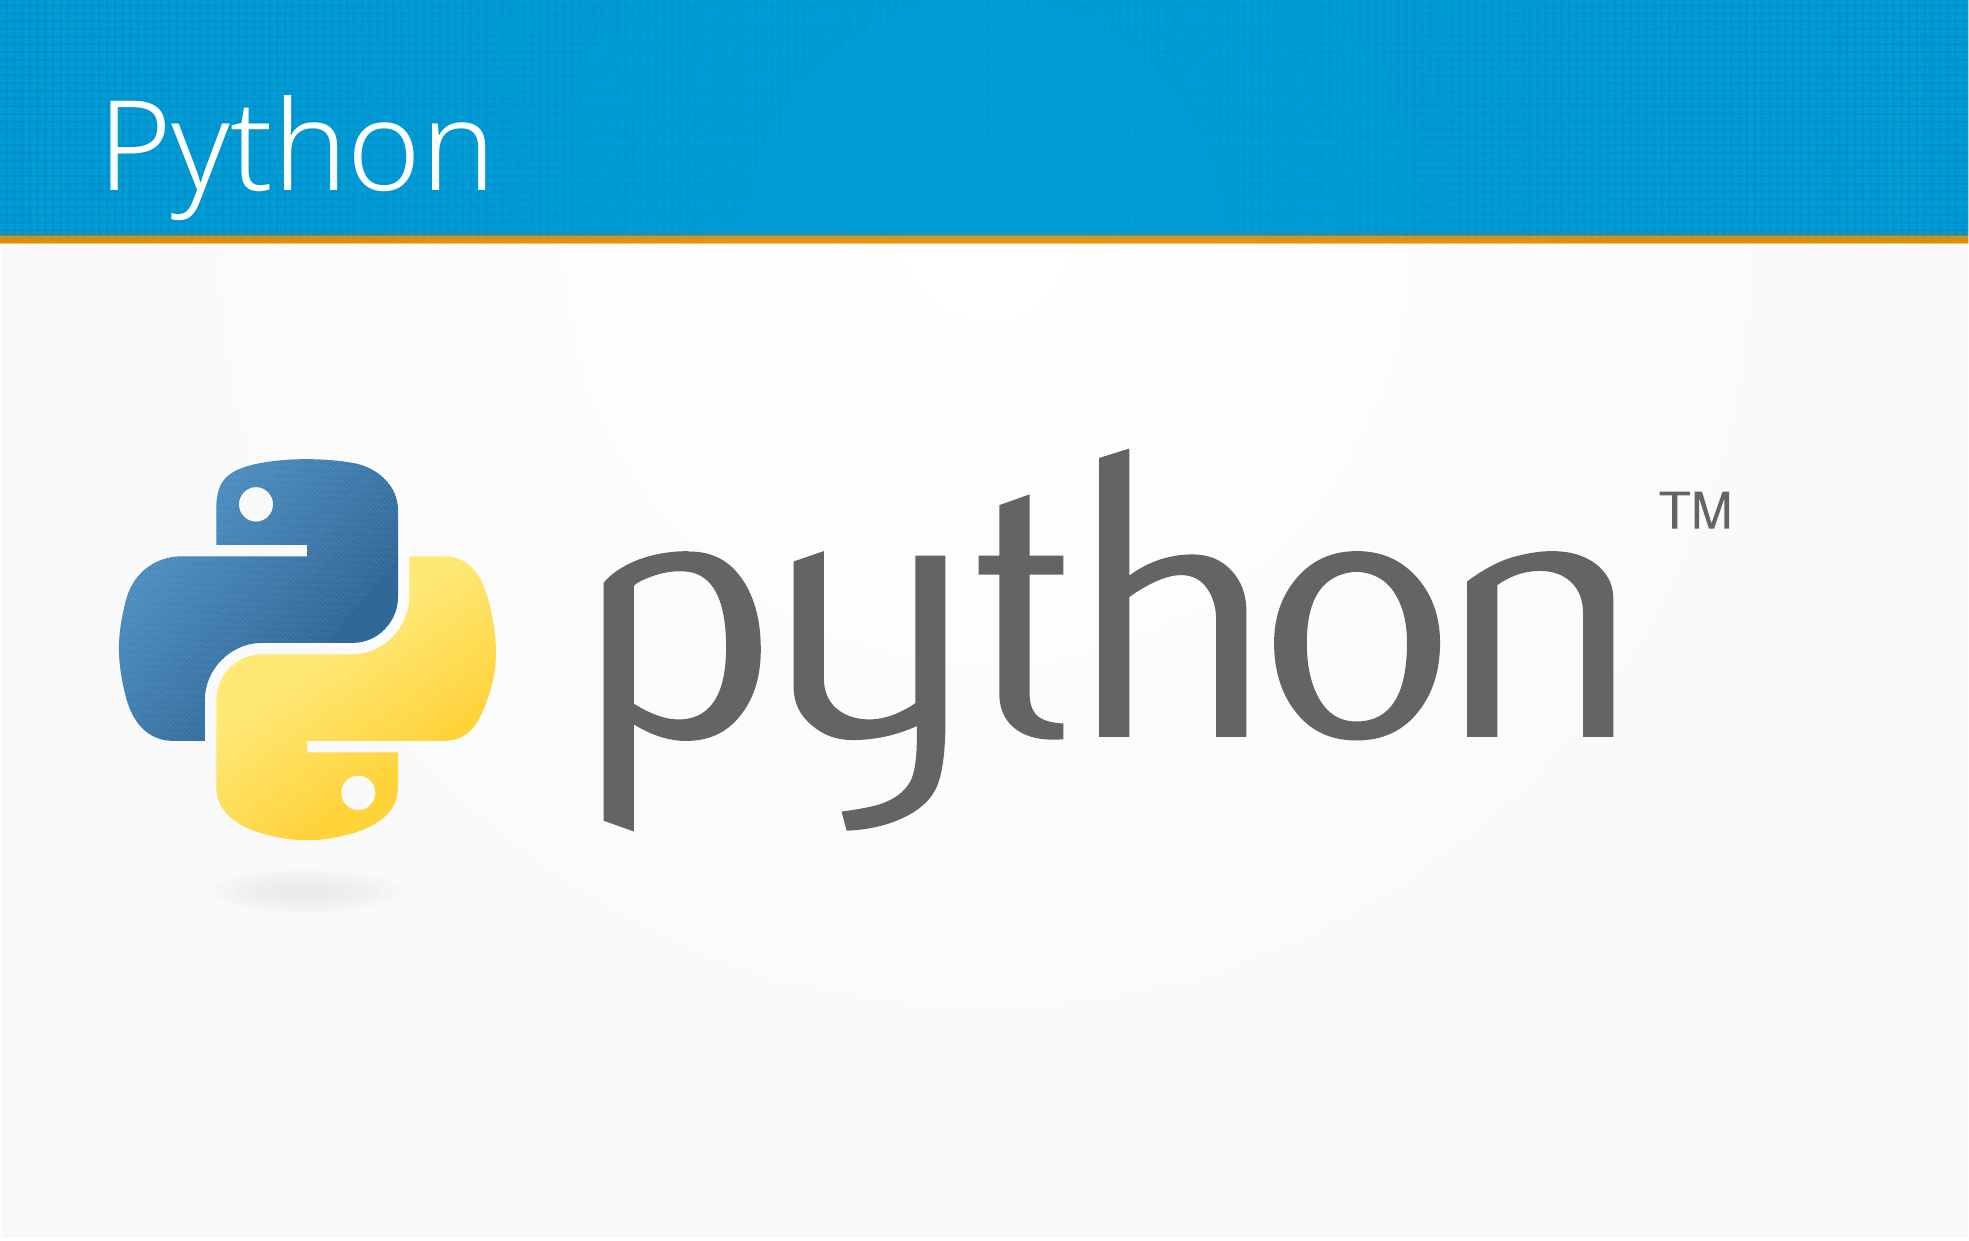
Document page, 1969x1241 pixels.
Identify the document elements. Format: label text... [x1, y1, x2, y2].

picture [0, 233, 1969, 1241]
title Python [98, 19, 1870, 227]
